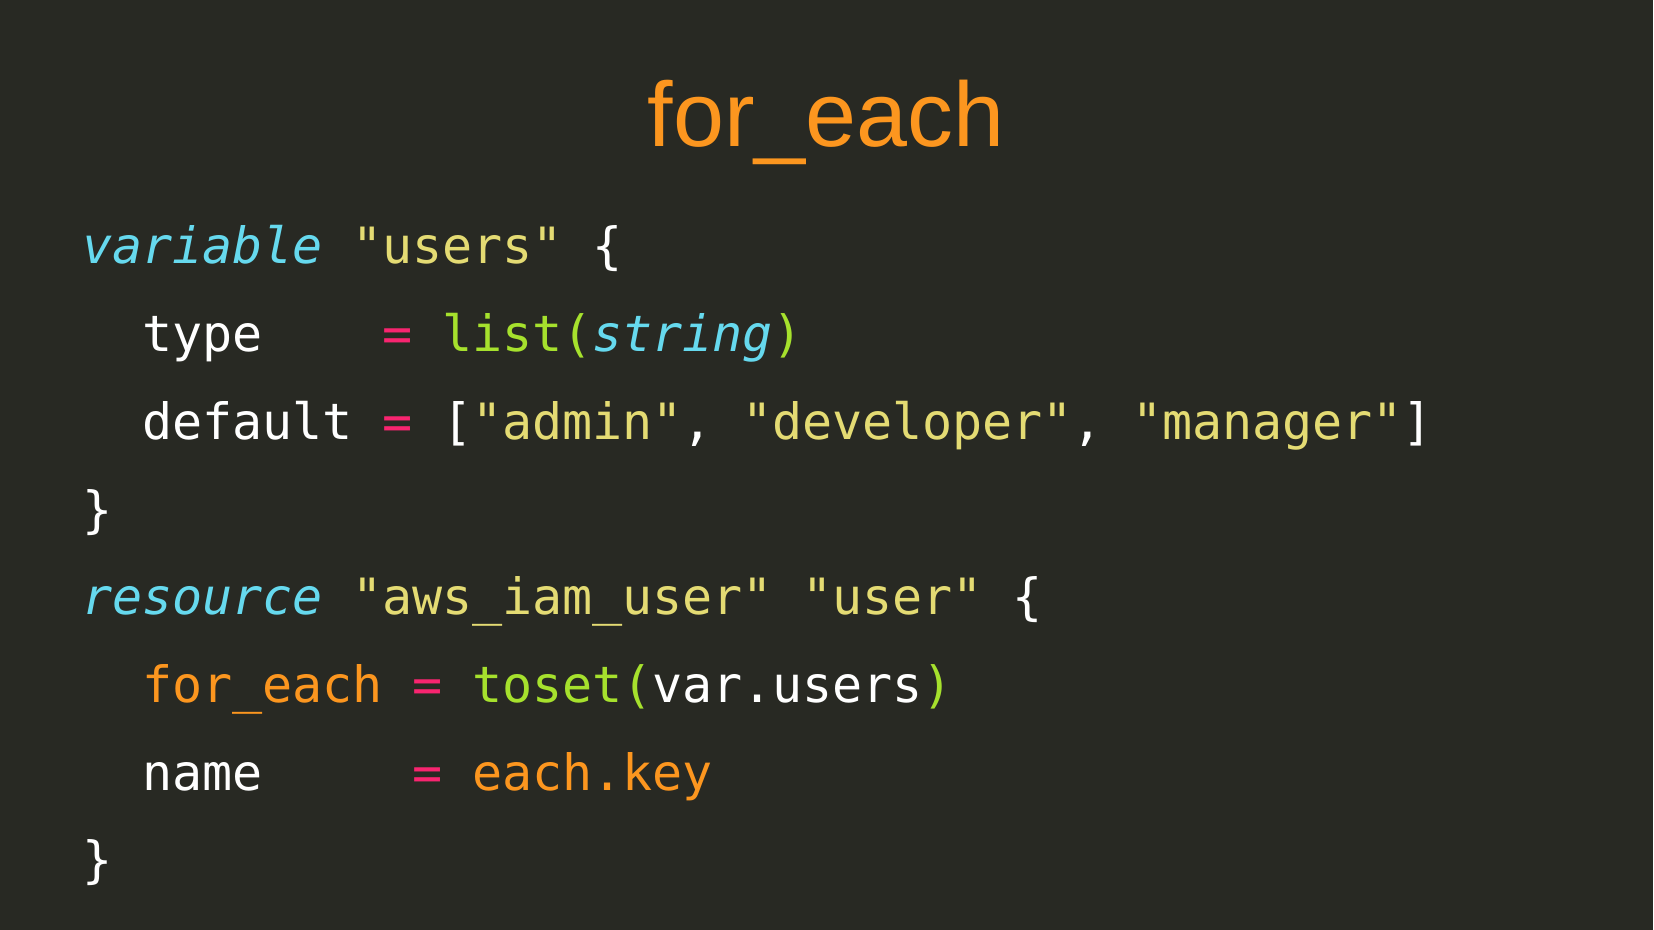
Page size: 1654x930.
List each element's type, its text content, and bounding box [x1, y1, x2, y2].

list variable "users" { type = list(string) default = ["admin", "developer", "manager"] } resource "aws_iam_user" "user" { for_each = toset(var.users) name = each.key } [82, 217, 1571, 908]
title for_each [82, 37, 1571, 193]
